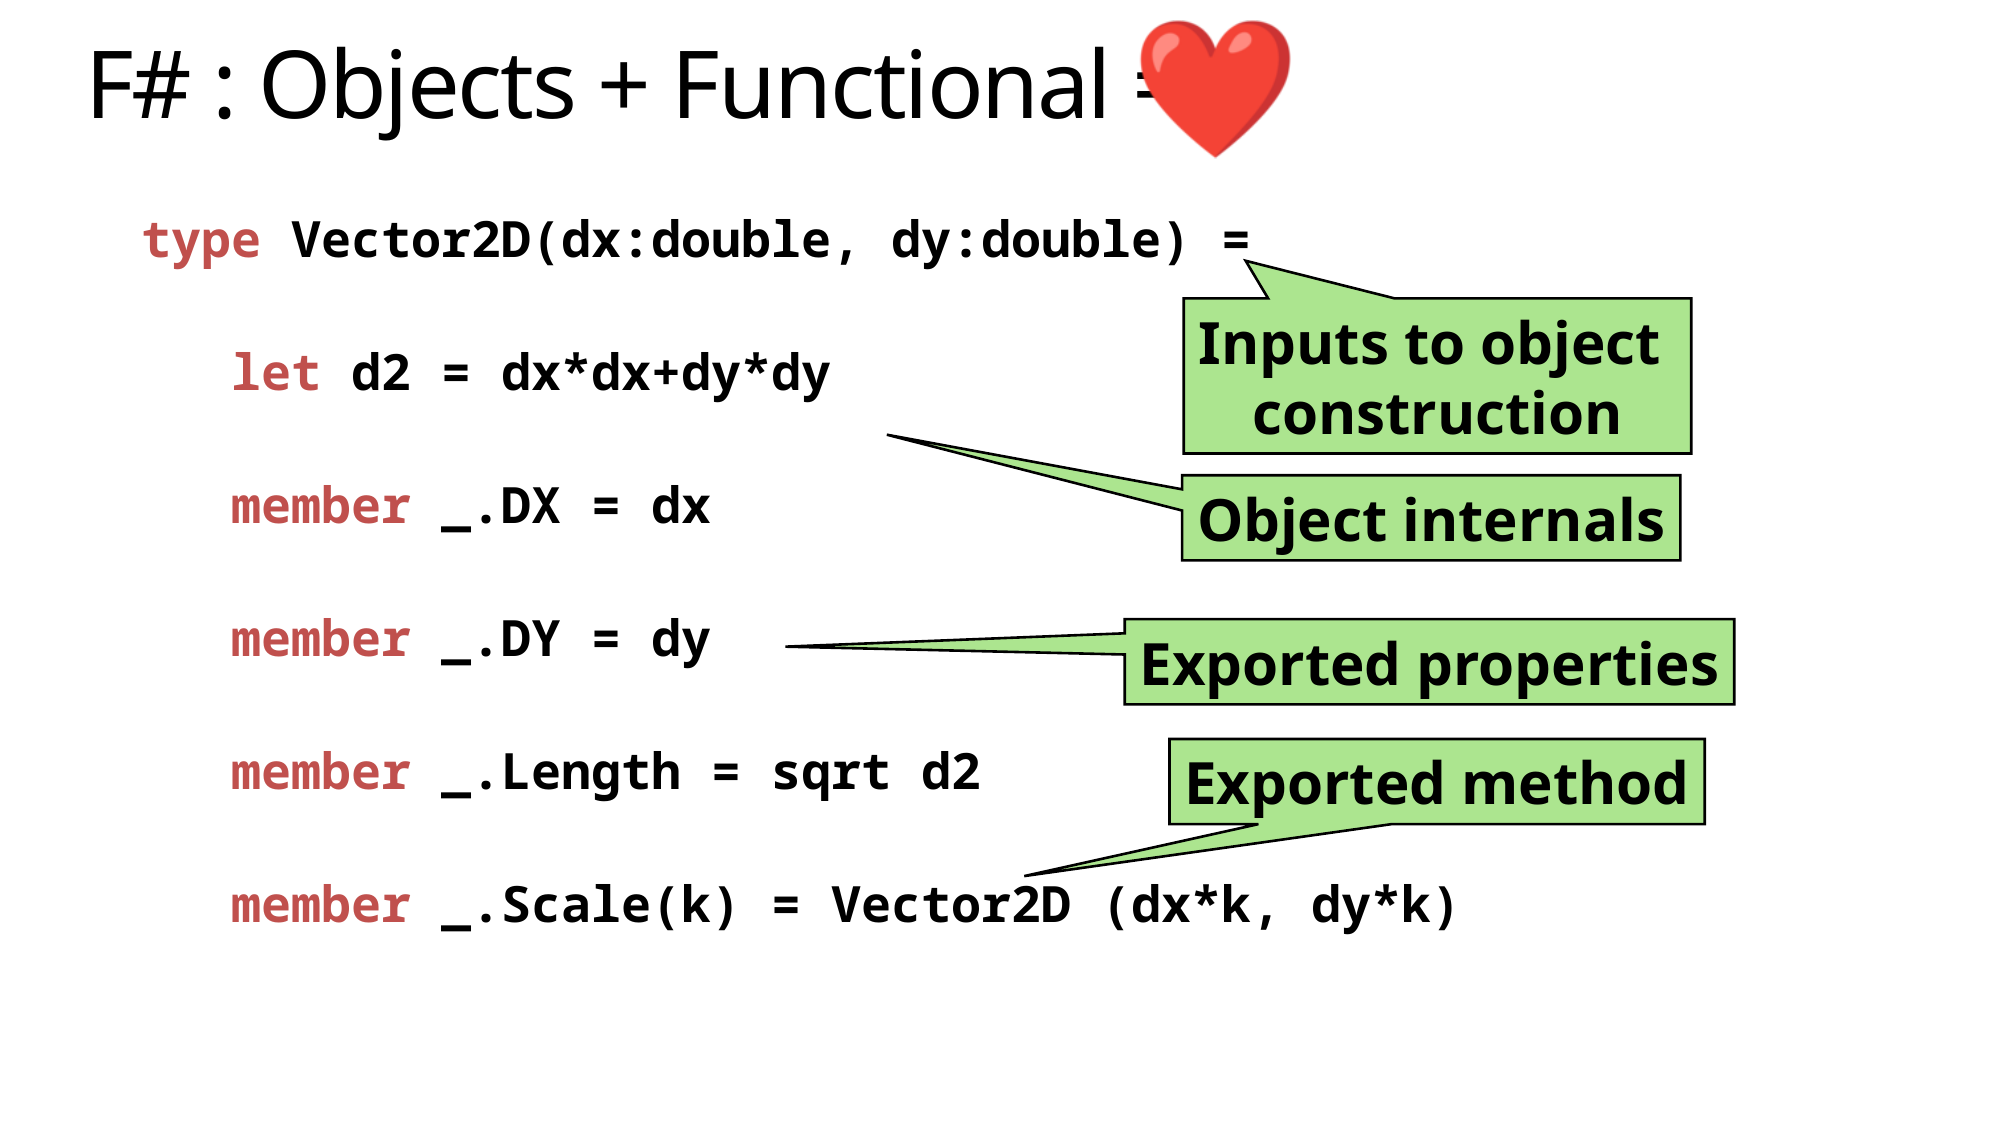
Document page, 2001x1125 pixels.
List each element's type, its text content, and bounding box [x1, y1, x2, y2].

text_box Exported properties [785, 619, 1735, 705]
list type Vector2D(dx:double, dy:double) = let d2 = dx*dx+dy*dy member _.DX = dx member _.DY = dy member _.Length = sqrt d2 member _.Scale(k) = Vector2D (dx*k, dy*k) [199, 232, 1969, 954]
picture [1136, 10, 1295, 169]
text_box Inputs to object construction [1183, 260, 1692, 454]
text_box Object internals [886, 434, 1681, 561]
title F# : Objects + Functional = ️ [85, 37, 1915, 242]
text_box Exported method [1024, 738, 1705, 877]
